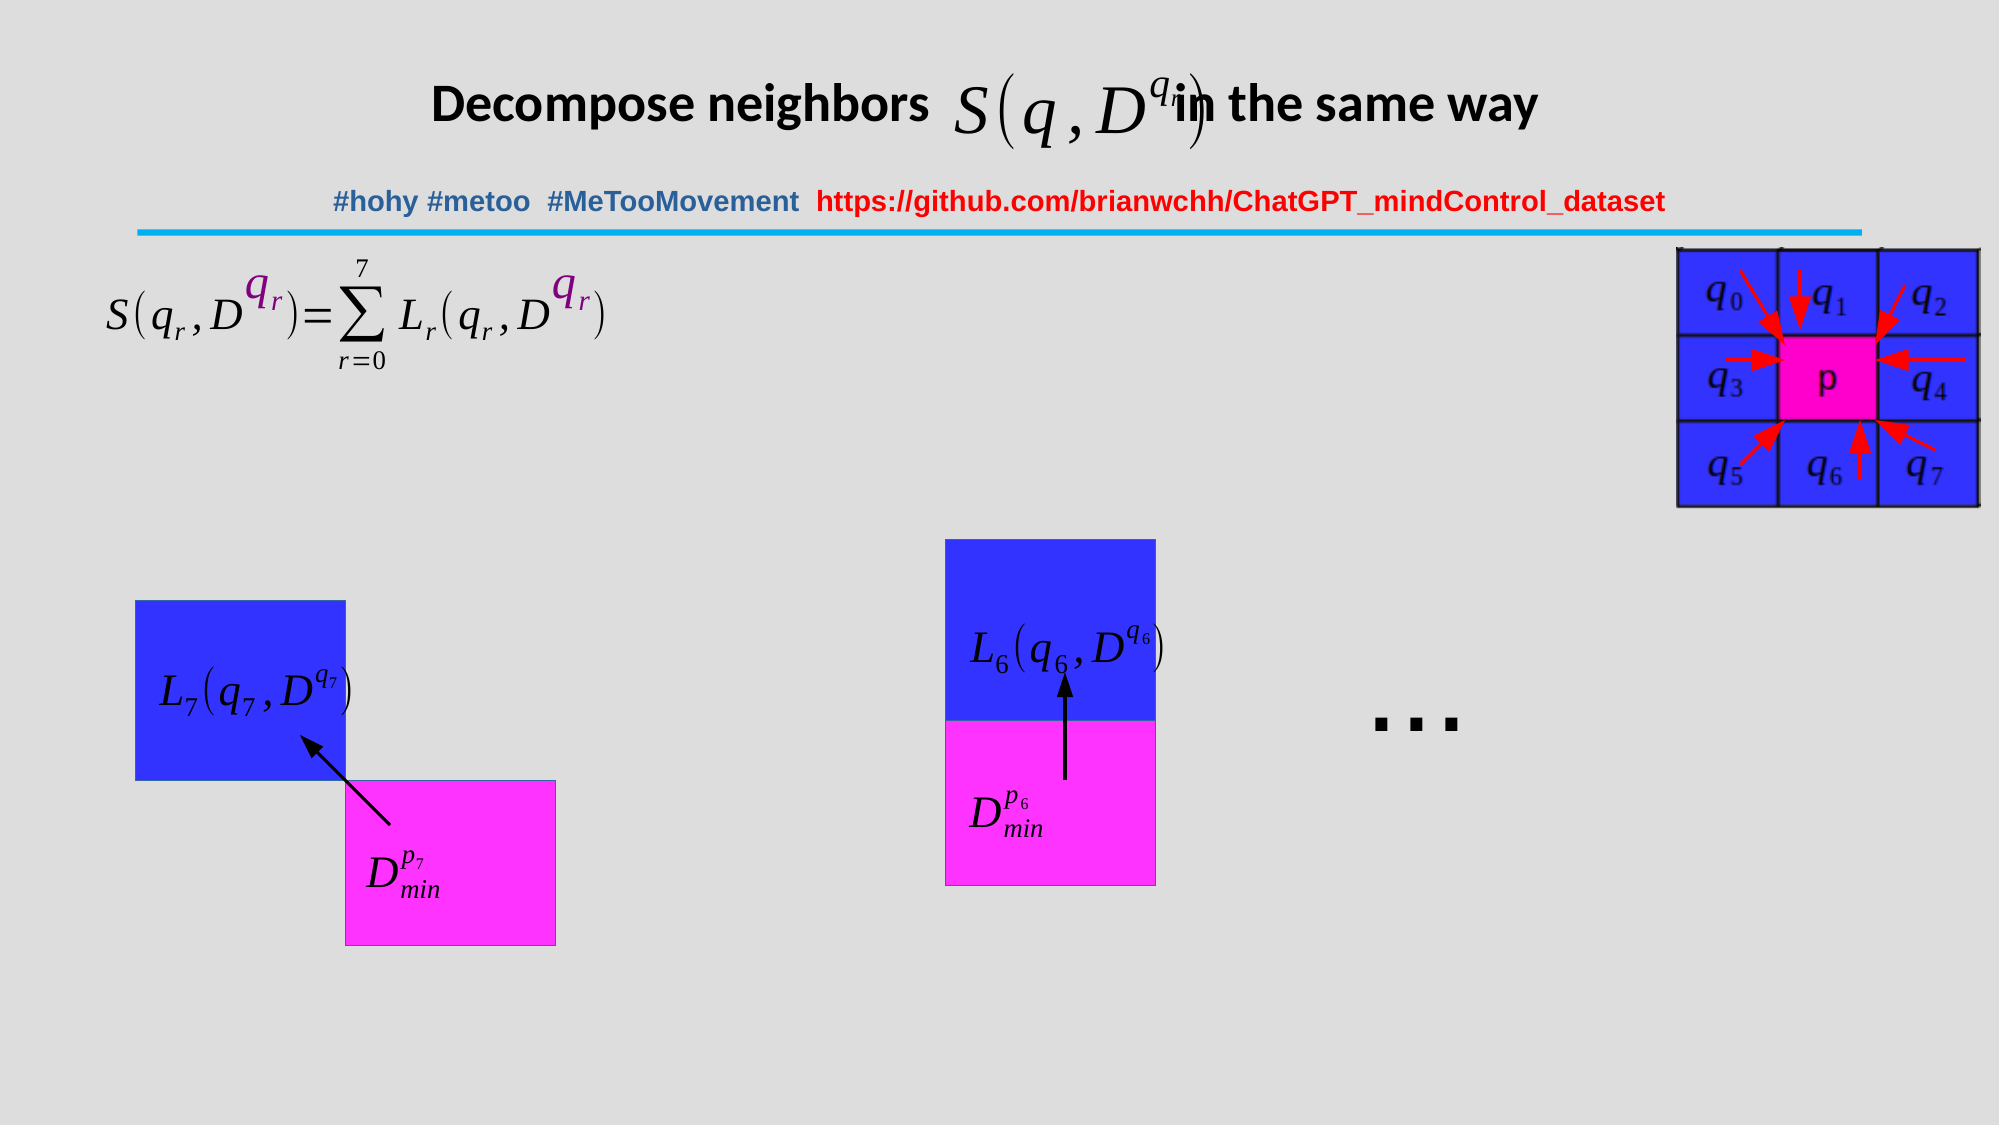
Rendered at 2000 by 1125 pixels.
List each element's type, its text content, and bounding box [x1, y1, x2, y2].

chart [960, 780, 1050, 844]
chart [961, 615, 1173, 679]
picture [1676, 247, 1981, 511]
chart [98, 254, 615, 376]
chart [356, 840, 447, 904]
chart [945, 60, 1216, 159]
text_box [135, 600, 346, 781]
text_box [345, 780, 556, 946]
chart [150, 658, 361, 723]
text_box ... [1350, 610, 1711, 766]
text_box [945, 539, 1156, 886]
text_box Decompose neighbors in the same way [423, 59, 1561, 140]
text_box #hohy #metoo #MeTooMovement https://github.com/brianwchh/ChatGPT_mindControl_dataset [0, 177, 2000, 225]
